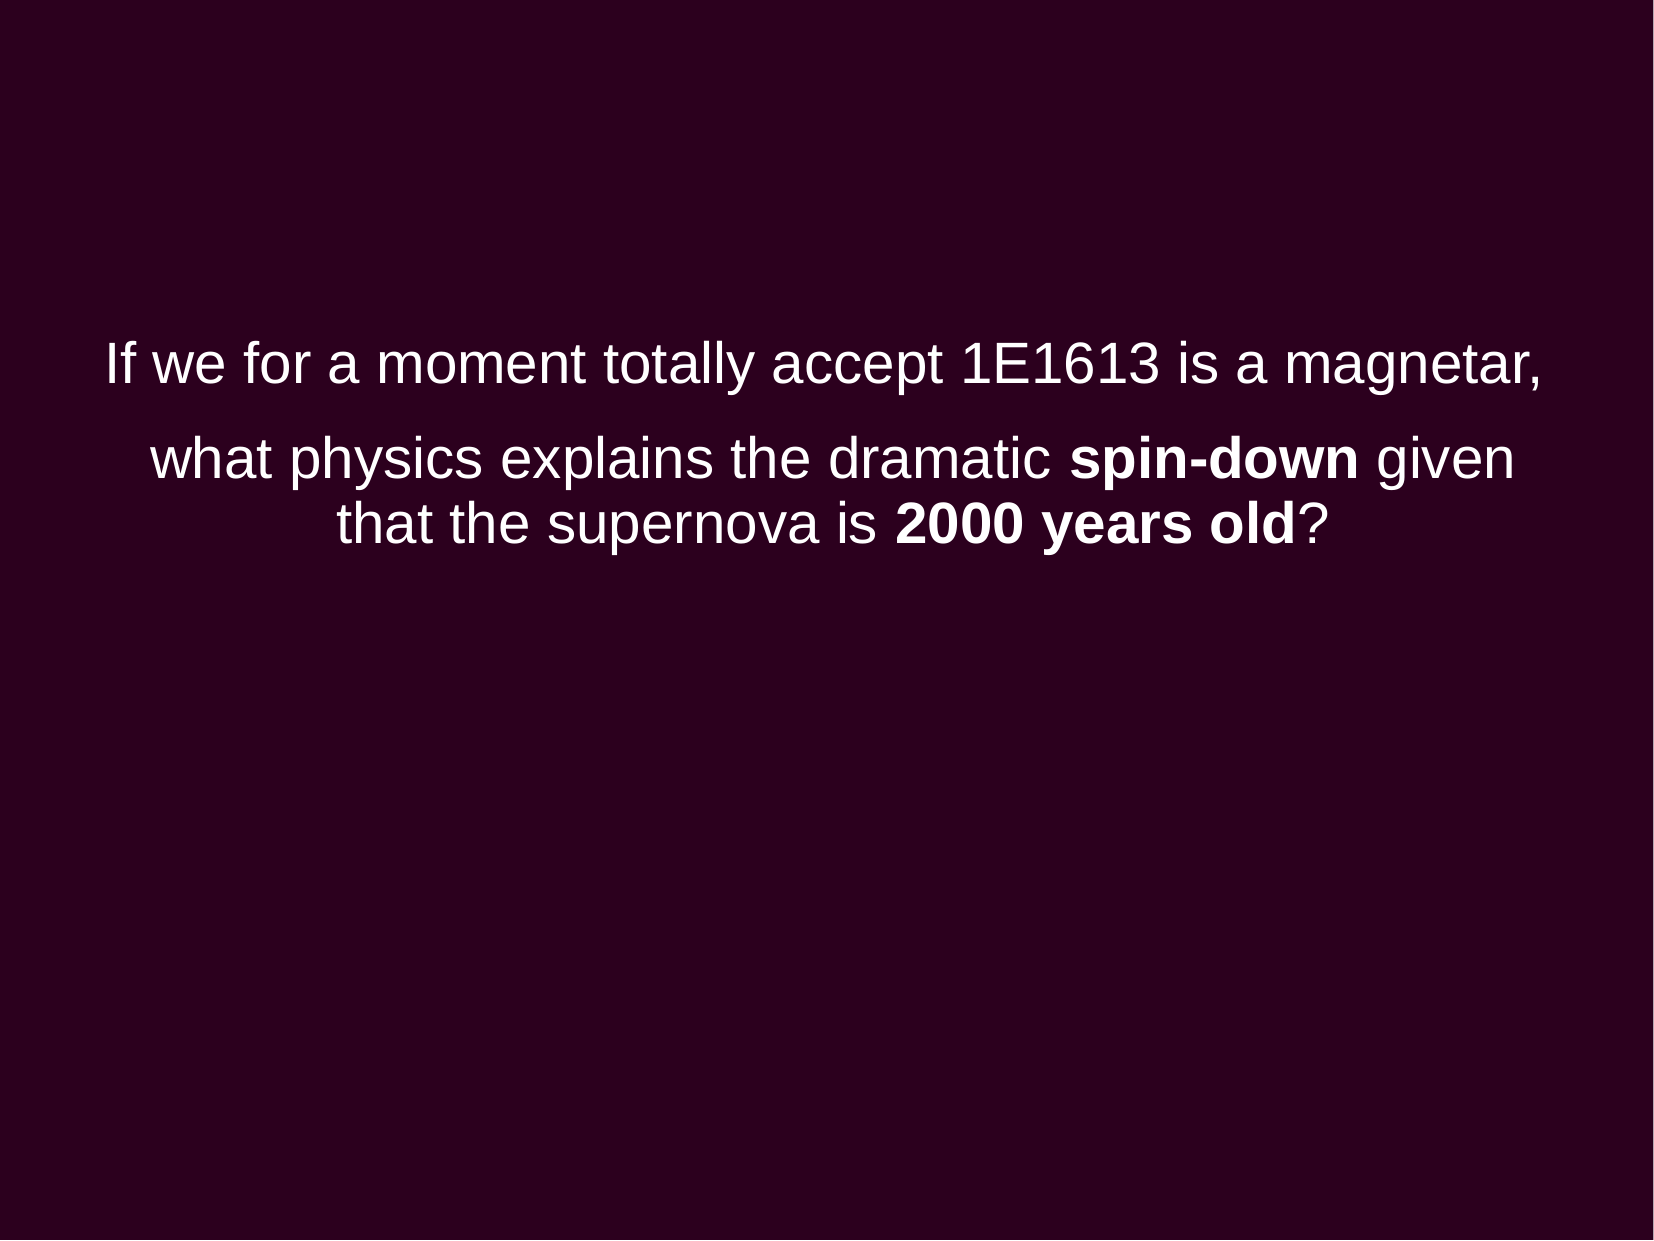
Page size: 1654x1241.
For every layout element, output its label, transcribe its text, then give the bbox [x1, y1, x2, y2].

list If we for a moment totally accept 1E1613 is a magnetar, what physics explains the dramatic spin-down given that the supernova is 2000 years old? [23, 330, 1572, 1051]
